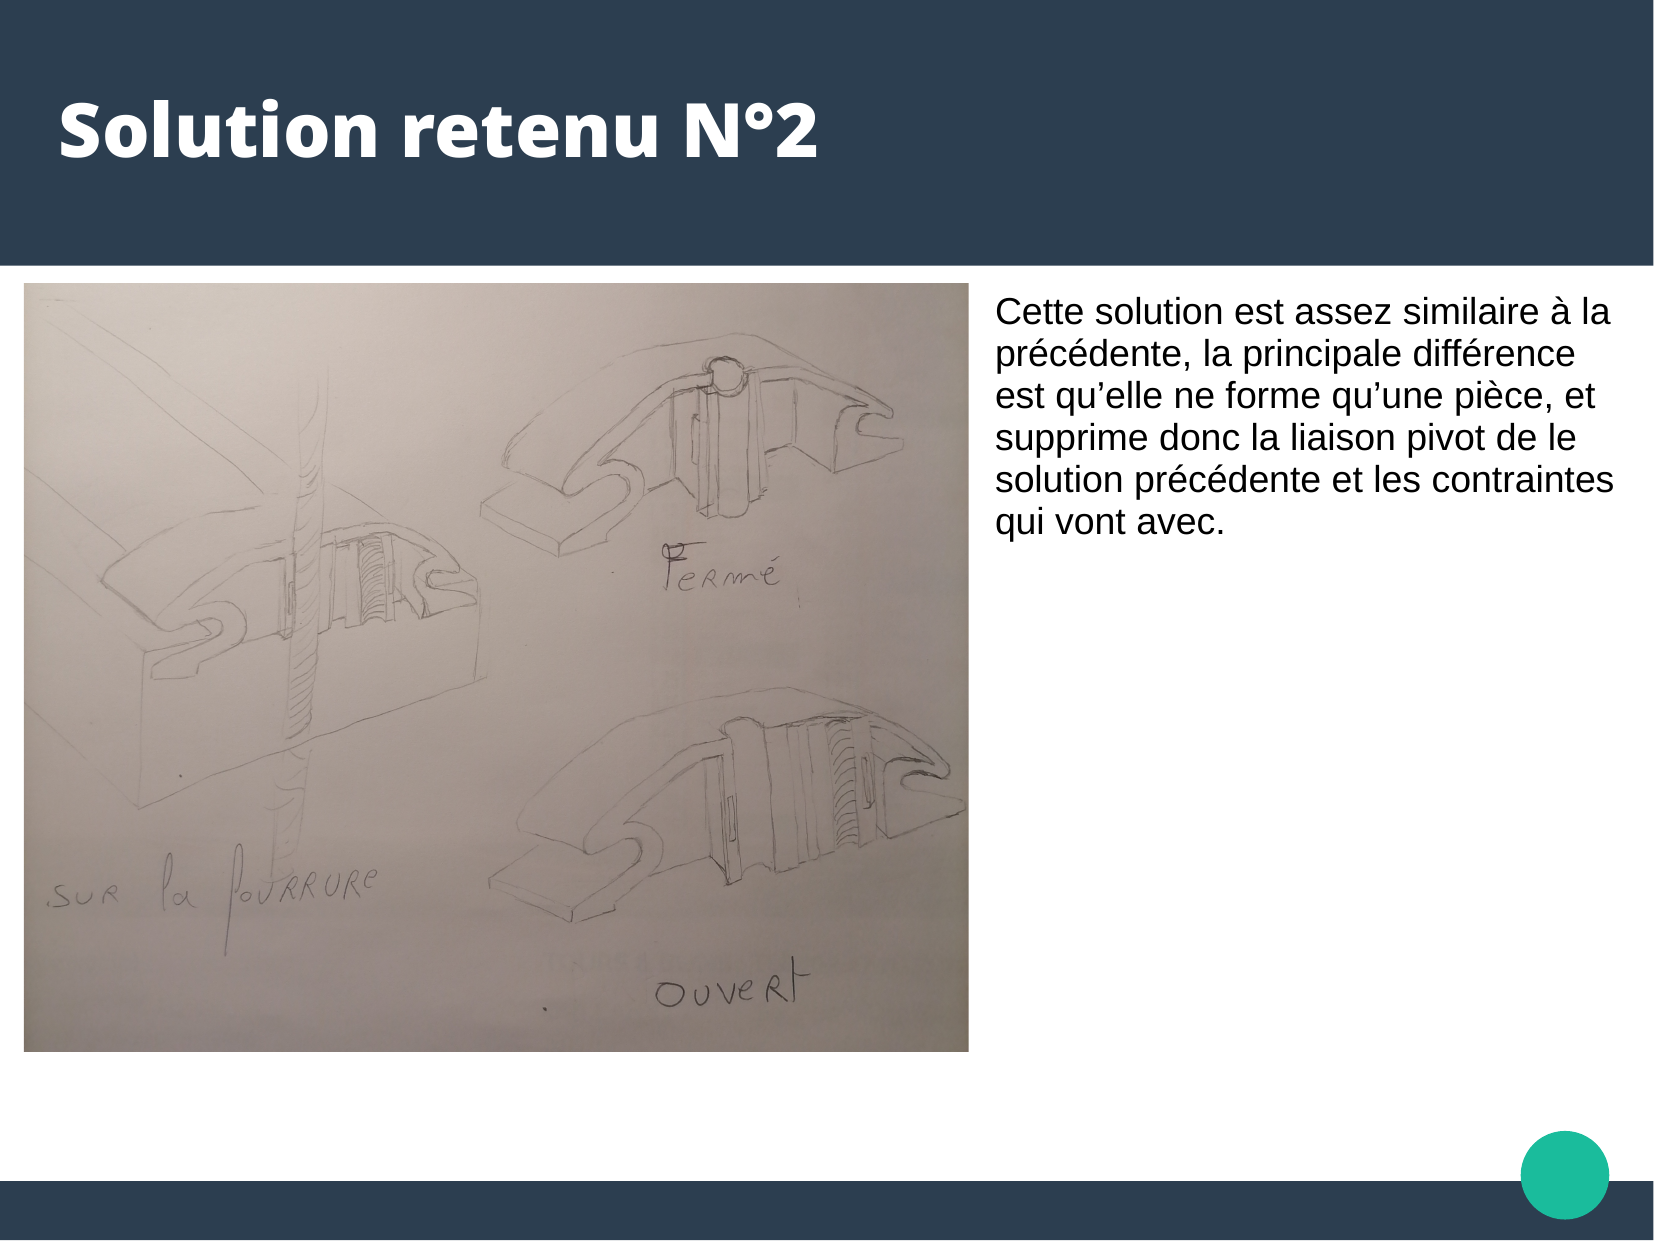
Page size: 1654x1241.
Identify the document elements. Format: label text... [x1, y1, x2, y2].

text_box Cette solution est assez similaire à la précédente, la principale différence est qu’elle ne forme qu’une pièce, et supprime donc la liaison pivot de le solution précédente et les contraintes qui vont avec. [980, 283, 1630, 551]
title Solution retenu N°2 [59, 49, 1595, 207]
picture [23, 283, 969, 1052]
